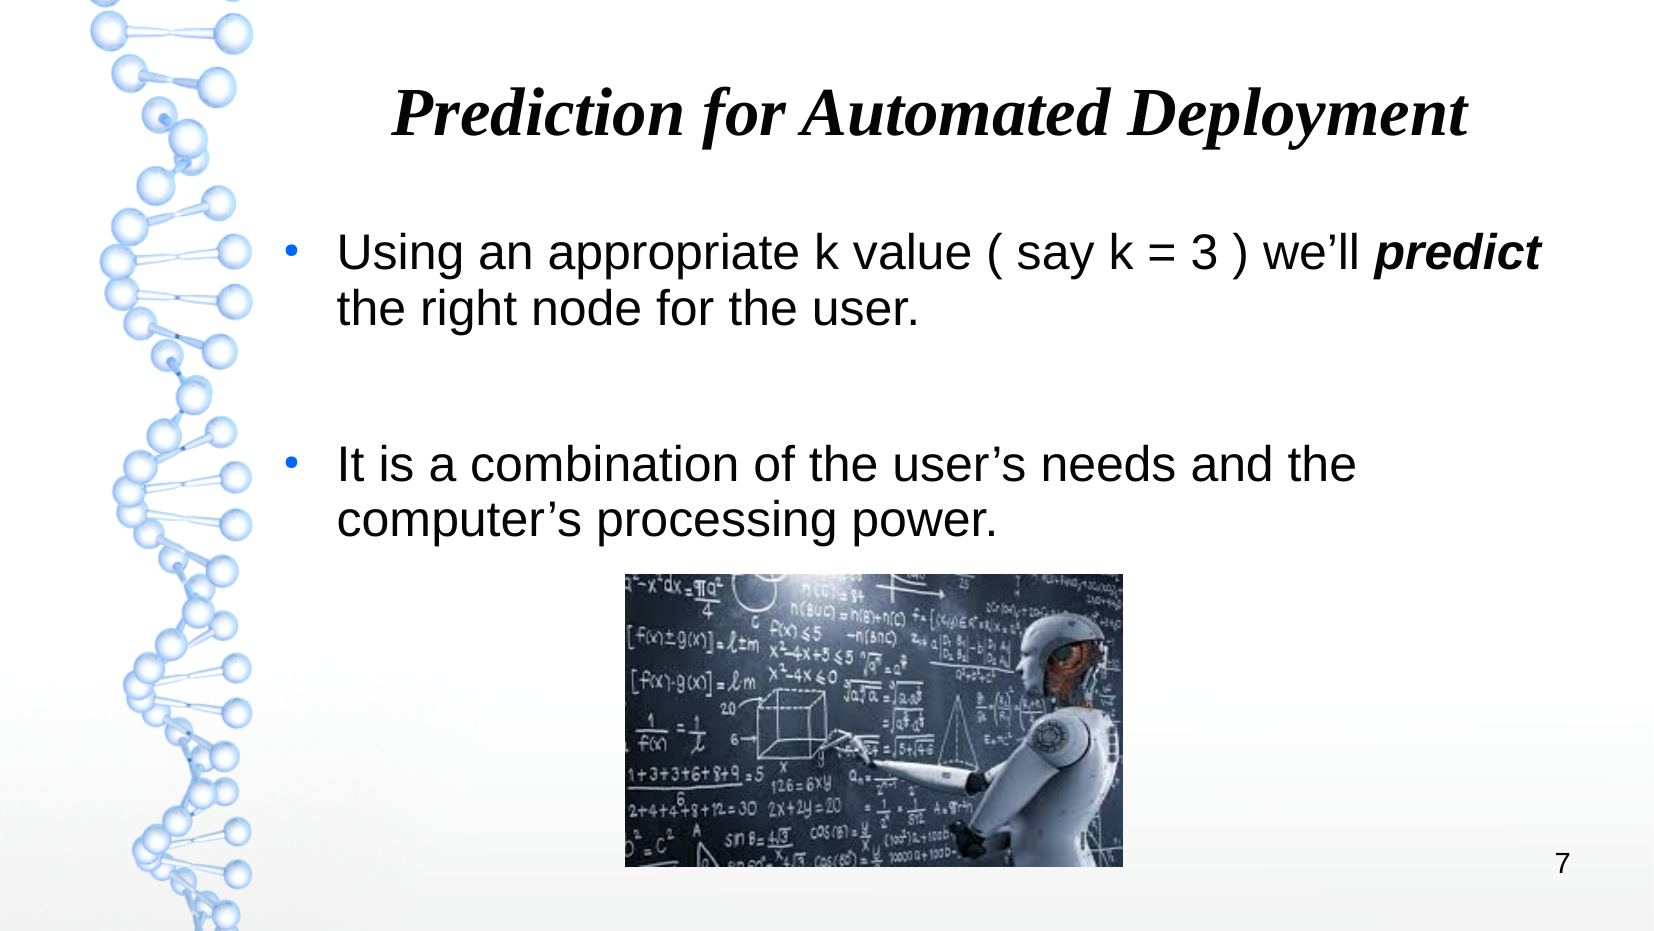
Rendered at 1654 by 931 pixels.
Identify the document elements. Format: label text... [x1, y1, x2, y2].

picture [0, 0, 1654, 931]
title Prediction for Automated Deployment [265, 35, 1595, 189]
list Using an appropriate k value ( say k = 3 ) we’ll predict the right node for the user. It is a combination of the user’s needs and the computer’s processing power. [265, 224, 1595, 764]
